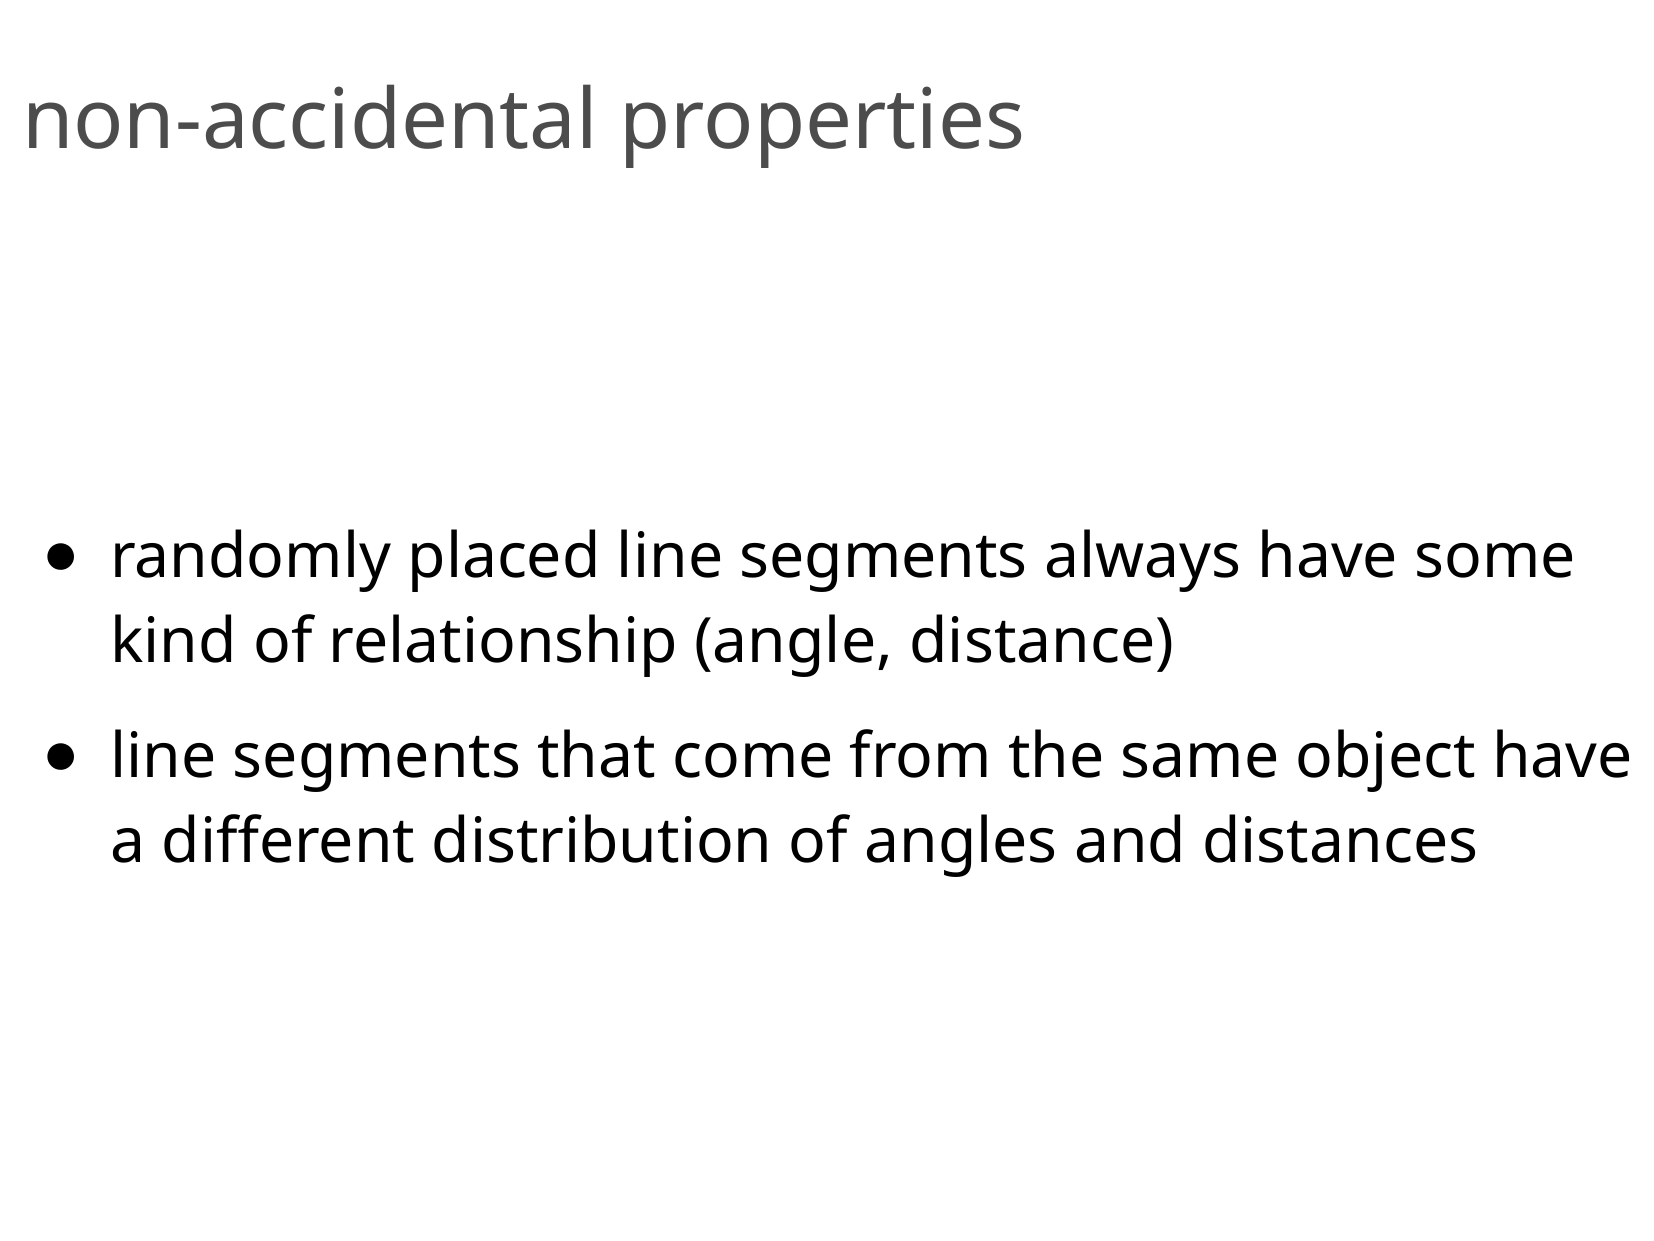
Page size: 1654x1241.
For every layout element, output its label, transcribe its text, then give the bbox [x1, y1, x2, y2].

title non-accidental properties [22, 19, 1654, 213]
list randomly placed line segments always have some kind of relationship (angle, distance) line segments that come from the same object have a different distribution of angles and distances [25, 226, 1654, 1166]
